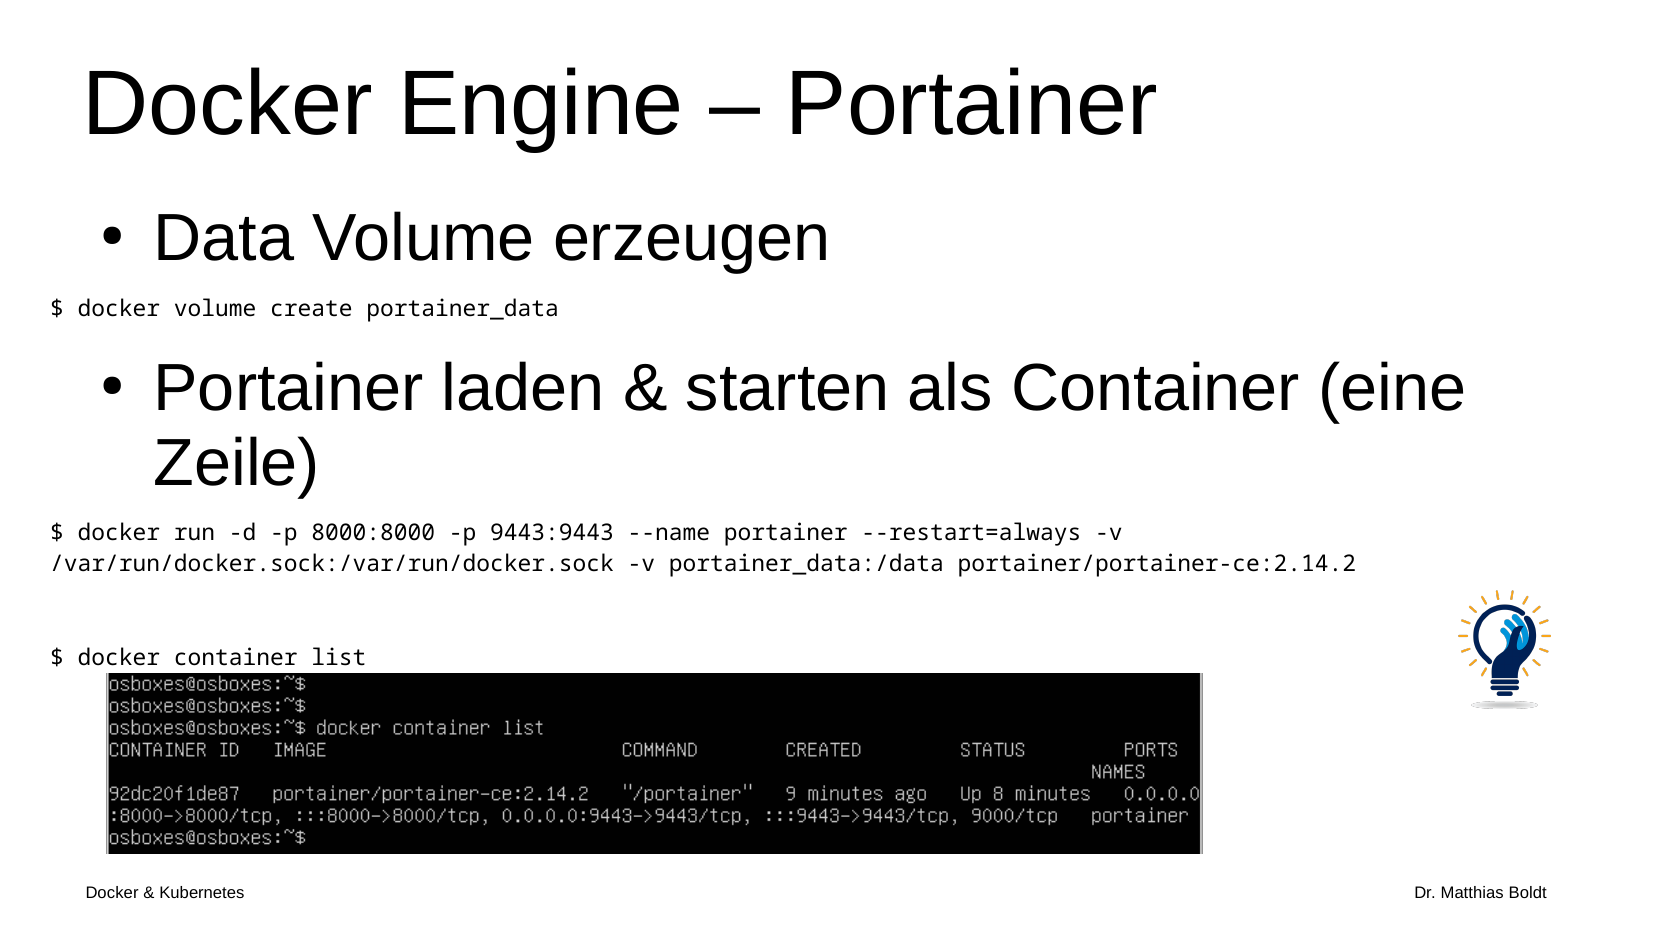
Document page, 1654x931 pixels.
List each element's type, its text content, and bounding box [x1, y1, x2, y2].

list Data Volume erzeugen Portainer laden & starten als Container (eine Zeile) [82, 656, 1571, 845]
list Data Volume erzeugen Portainer laden & starten als Container (eine Zeile) [82, 378, 1571, 508]
picture [106, 673, 1203, 854]
list Data Volume erzeugen Portainer laden & starten als Container (eine Zeile) [82, 199, 1571, 284]
text_box $ docker run -d -p 8000:8000 -p 9443:9443 --name portainer --restart=always -v /var/run/docker.sock:/var/run/docker.sock -v portainer_data:/data portainer/portainer-ce:2.14.2 $ docker container list [35, 508, 1619, 656]
text_box Docker & Kubernetes Dr. Matthias Boldt [70, 875, 1563, 910]
picture [1458, 590, 1551, 709]
title Docker Engine – Portainer [82, 0, 1619, 206]
text_box $ docker volume create portainer_data [35, 284, 1654, 378]
